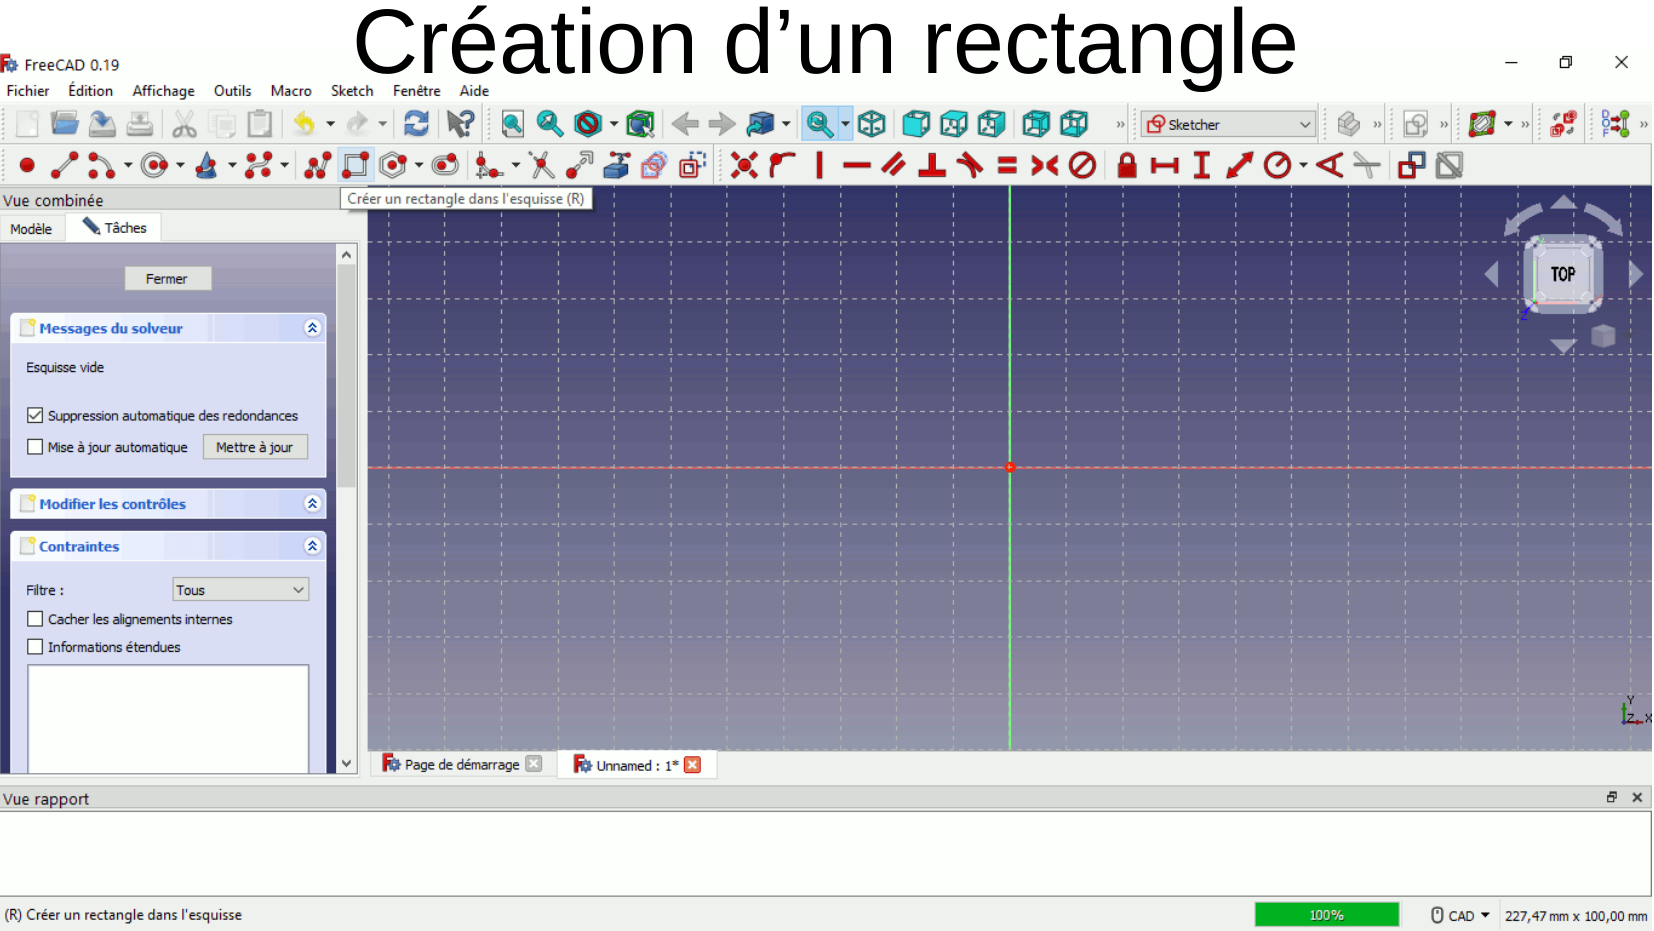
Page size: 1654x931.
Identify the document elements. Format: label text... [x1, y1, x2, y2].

title Création d’un rectangle [59, 0, 1595, 95]
picture [0, 50, 1652, 931]
